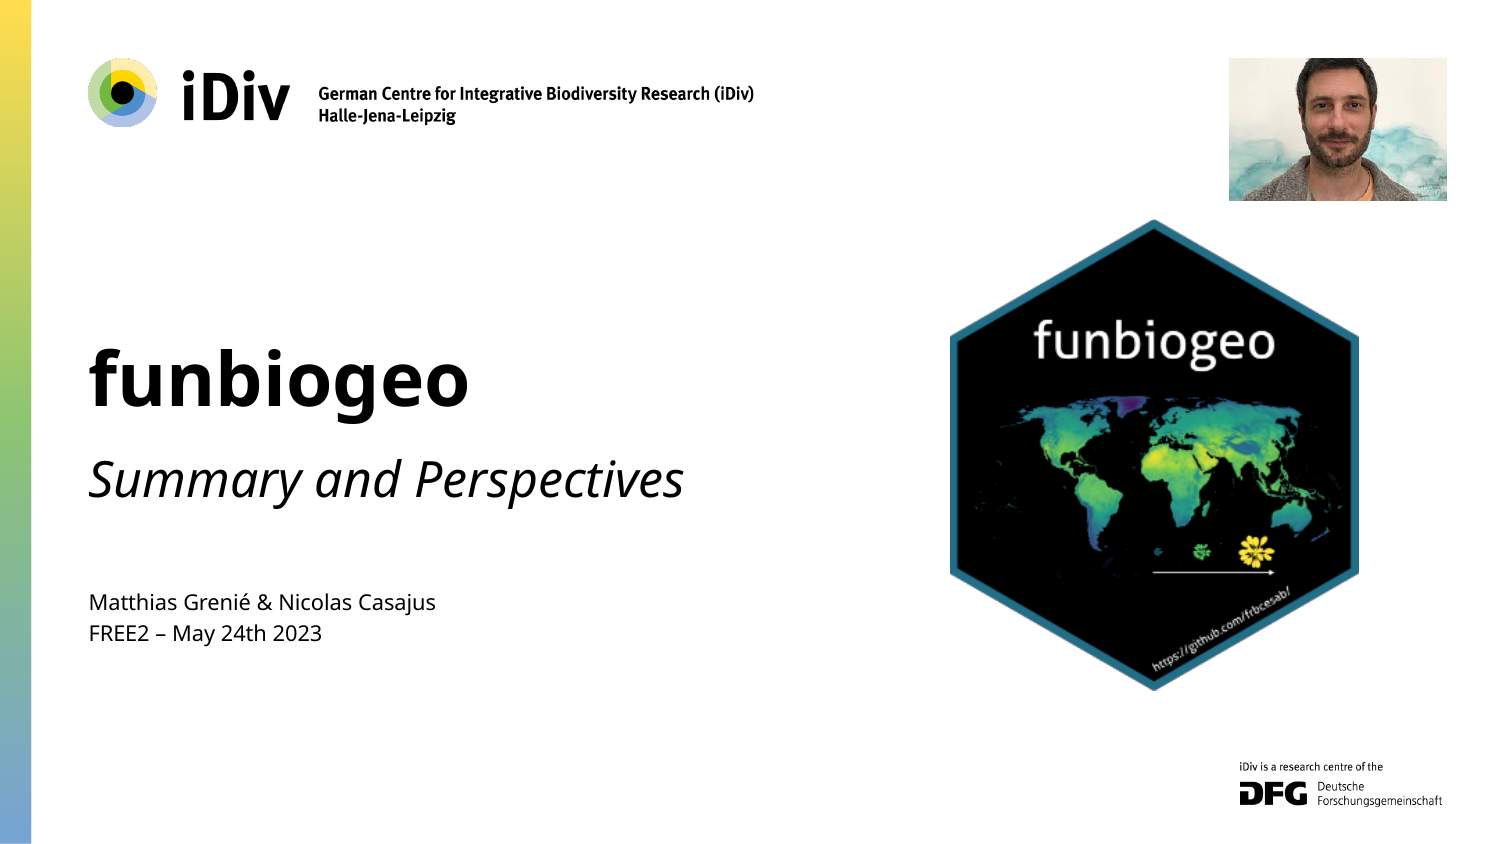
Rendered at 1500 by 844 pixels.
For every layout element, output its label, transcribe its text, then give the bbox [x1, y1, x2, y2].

list funbiogeo [88, 244, 950, 422]
list Summary and Perspectives [88, 447, 950, 566]
picture [0, 0, 1500, 844]
list Matthias Grenié & Nicolas Casajus FREE2 – May 24th 2023 [88, 588, 950, 664]
